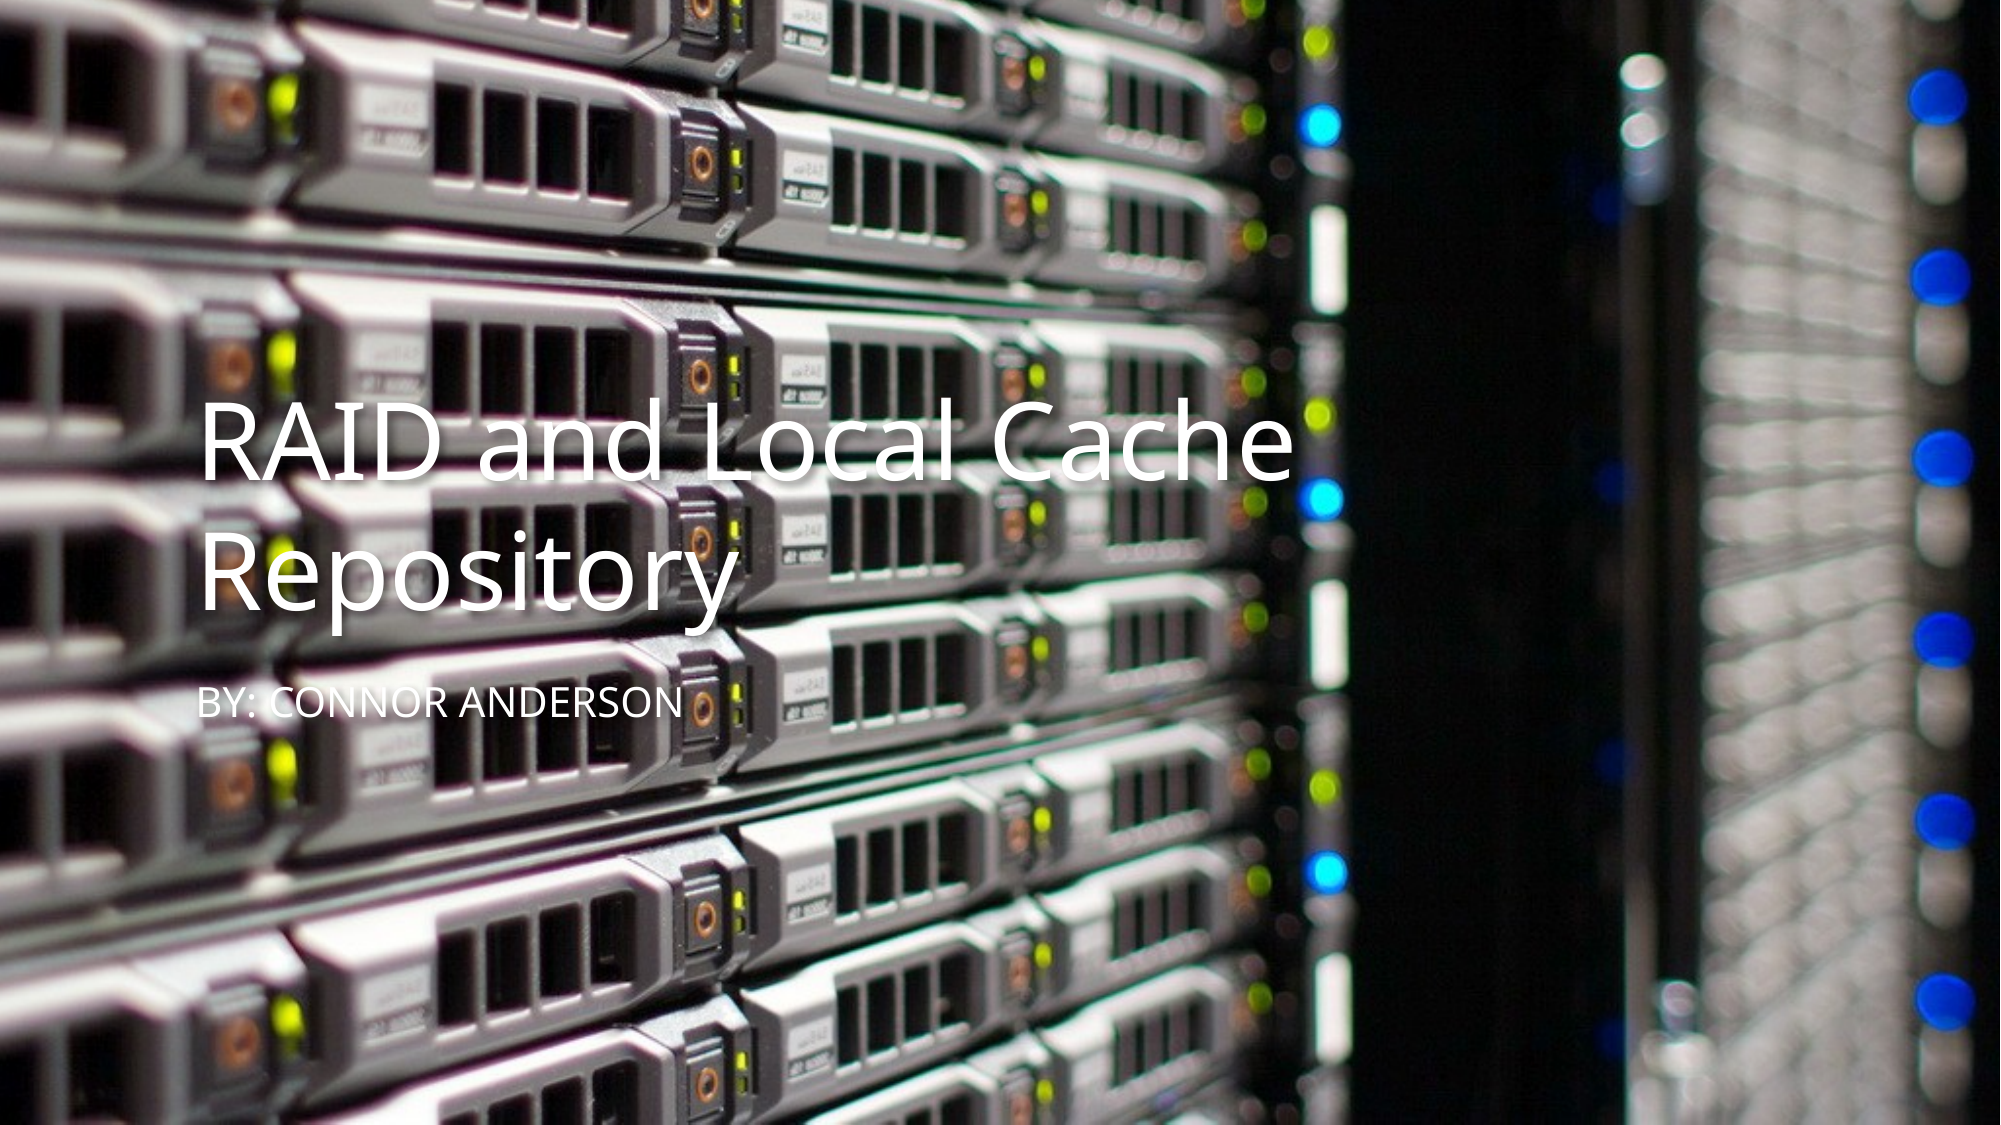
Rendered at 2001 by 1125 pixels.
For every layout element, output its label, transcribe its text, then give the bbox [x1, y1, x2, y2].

picture [0, 0, 2000, 1125]
subtitle By: Connor Anderson [180, 667, 1831, 879]
title RAID and Local Cache Repository [180, 53, 1830, 640]
